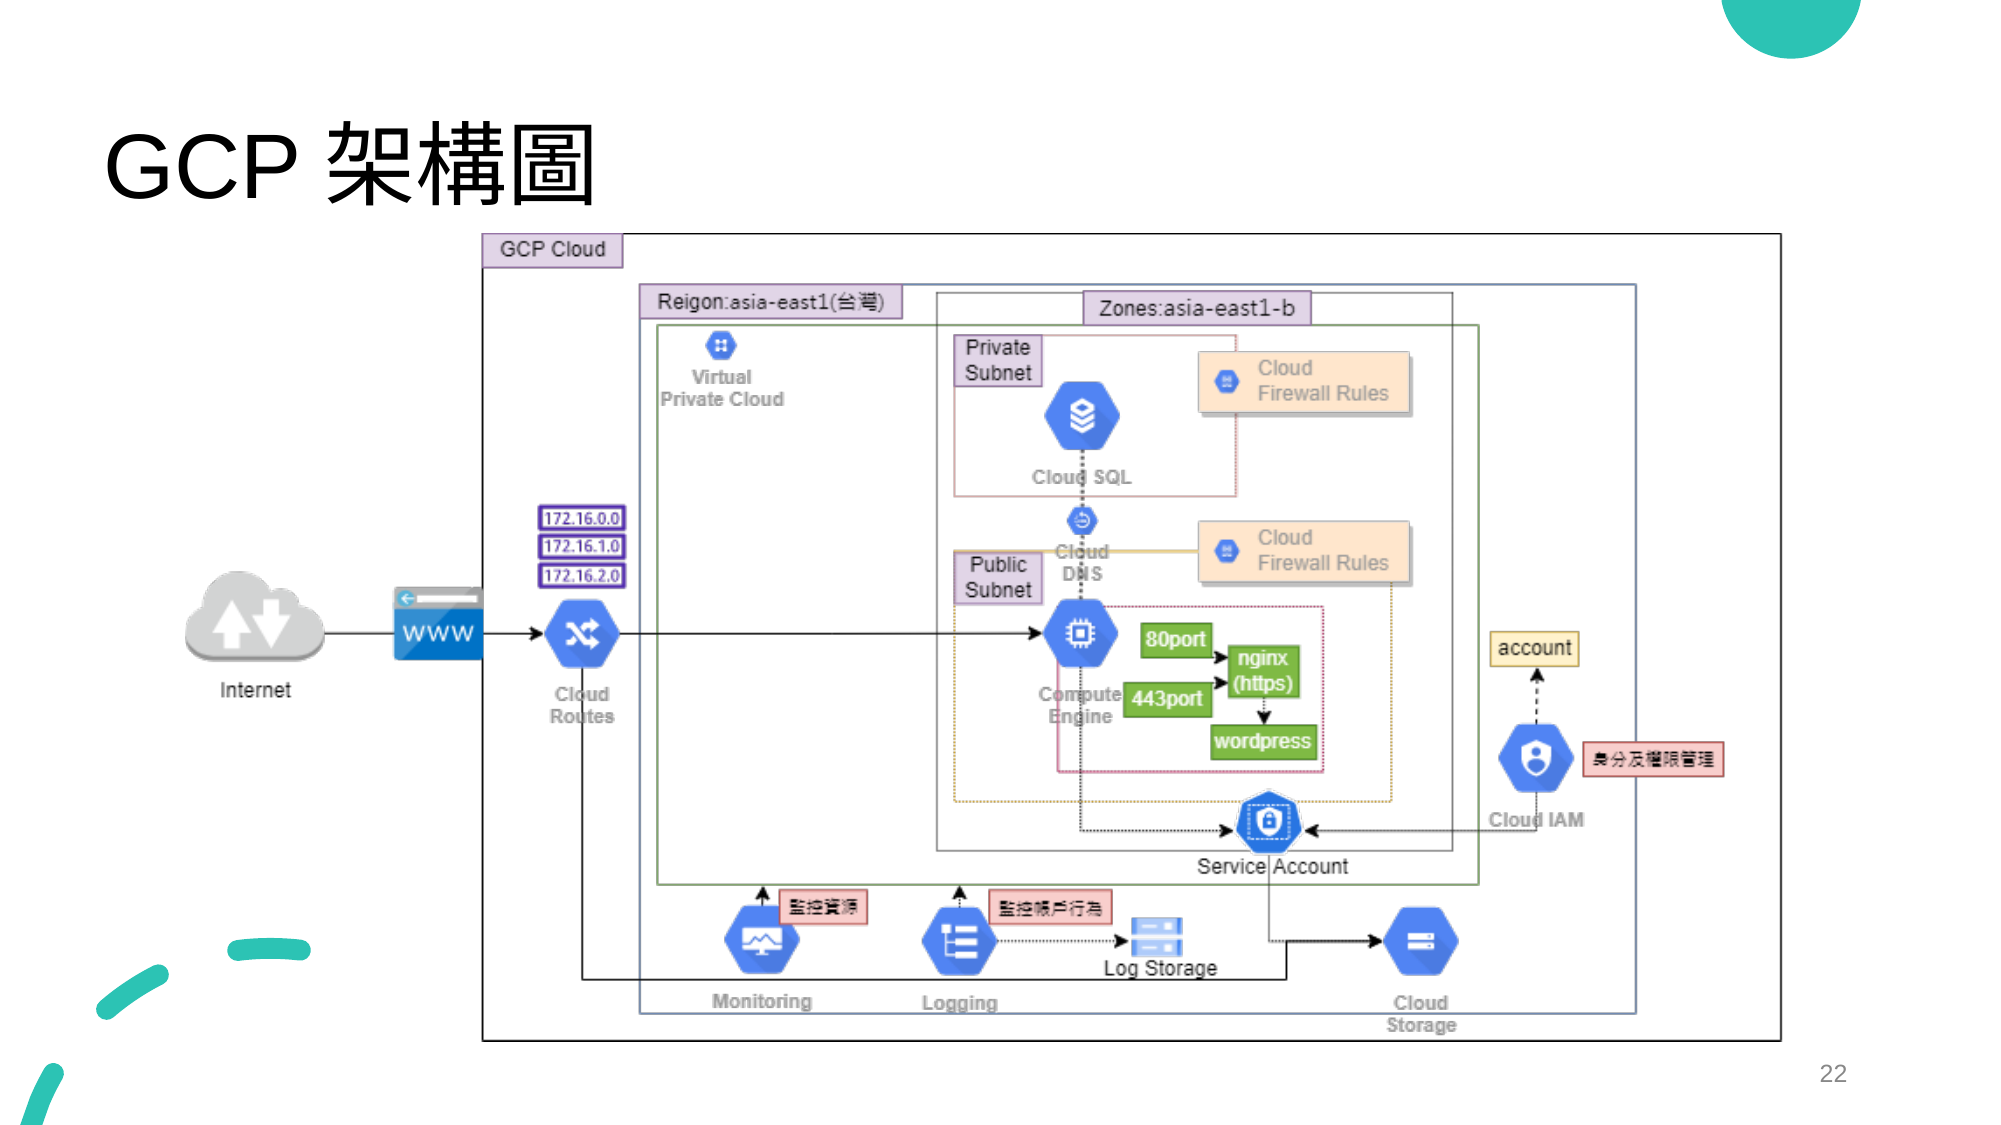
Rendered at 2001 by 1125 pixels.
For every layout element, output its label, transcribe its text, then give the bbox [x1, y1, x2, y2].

picture [185, 233, 1784, 1042]
slide_number 1 [1412, 1042, 1863, 1103]
title GCP架構圖 [88, 59, 1042, 278]
